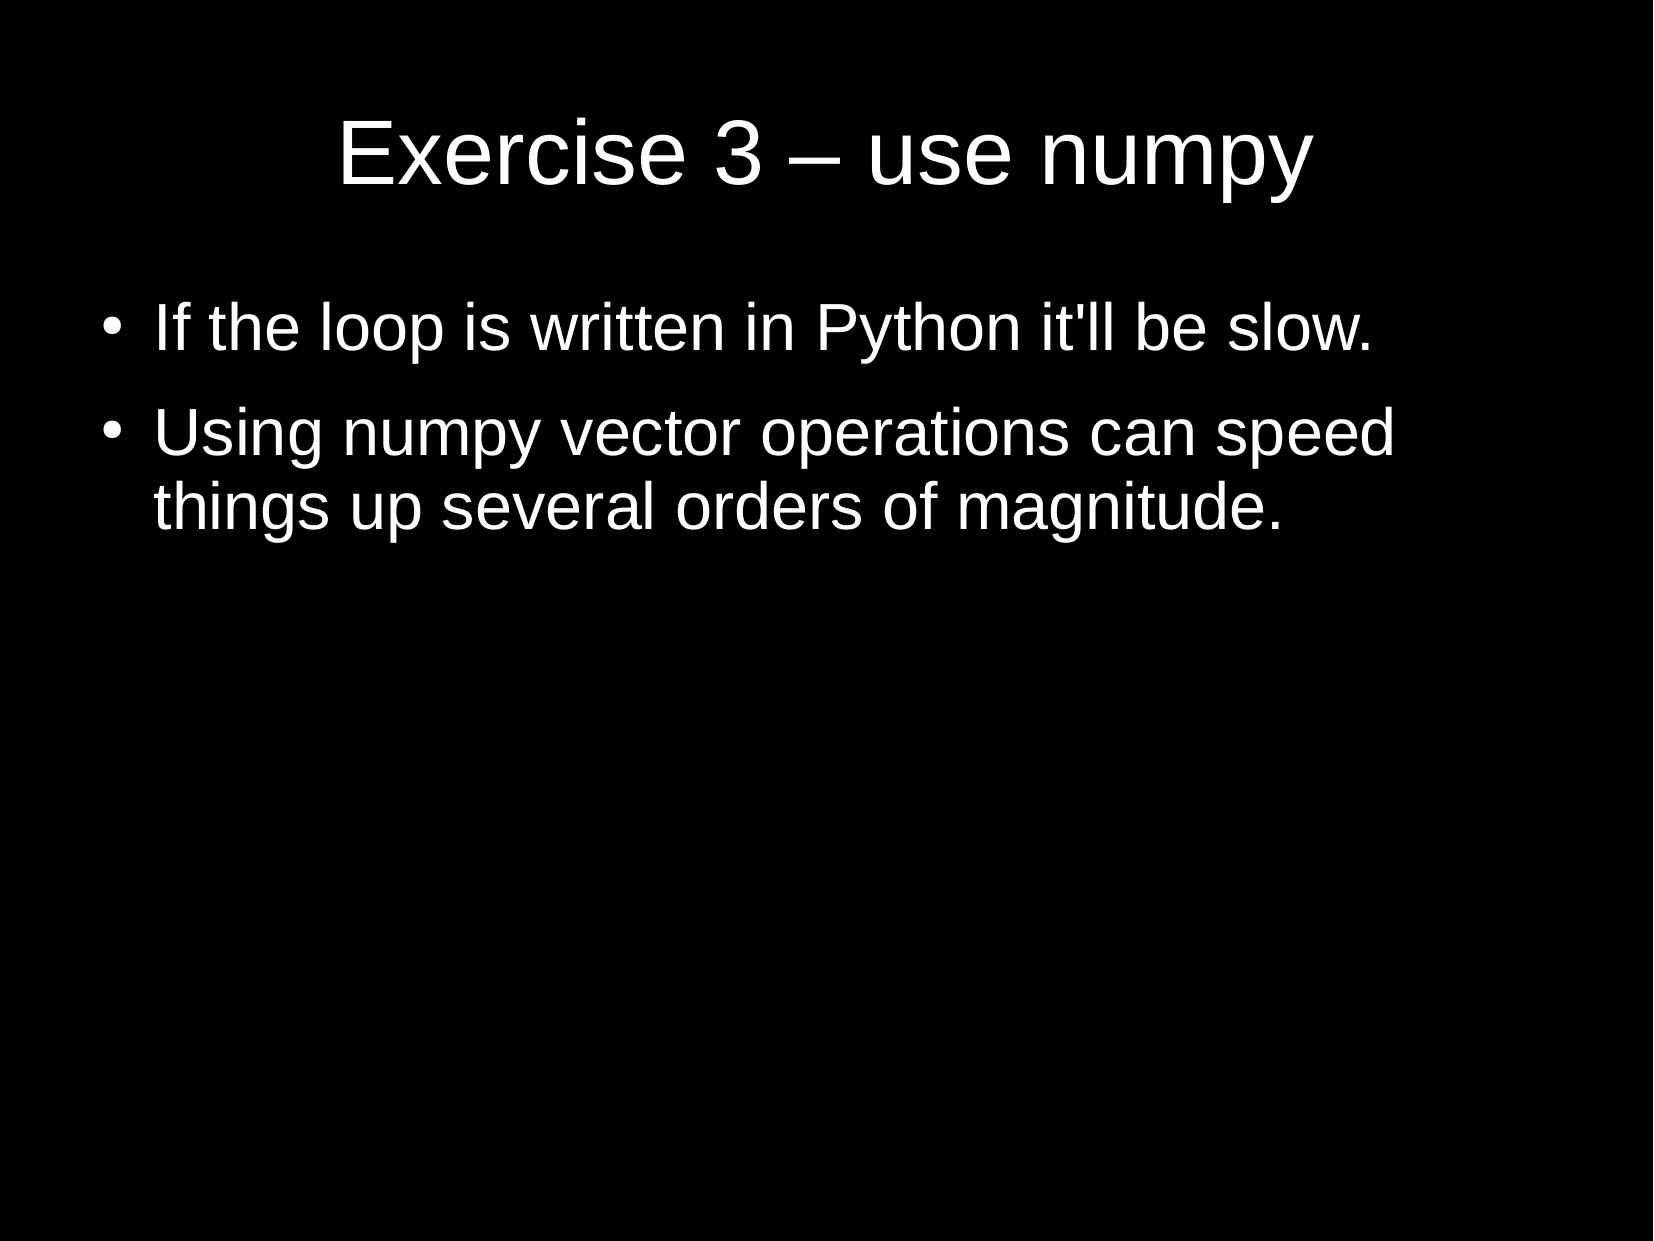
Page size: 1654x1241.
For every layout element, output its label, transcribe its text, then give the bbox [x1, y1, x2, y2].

title Exercise 3 – use numpy [82, 49, 1571, 257]
list If the loop is written in Python it'll be slow. Using numpy vector operations can speed things up several orders of magnitude. [82, 290, 1571, 1010]
